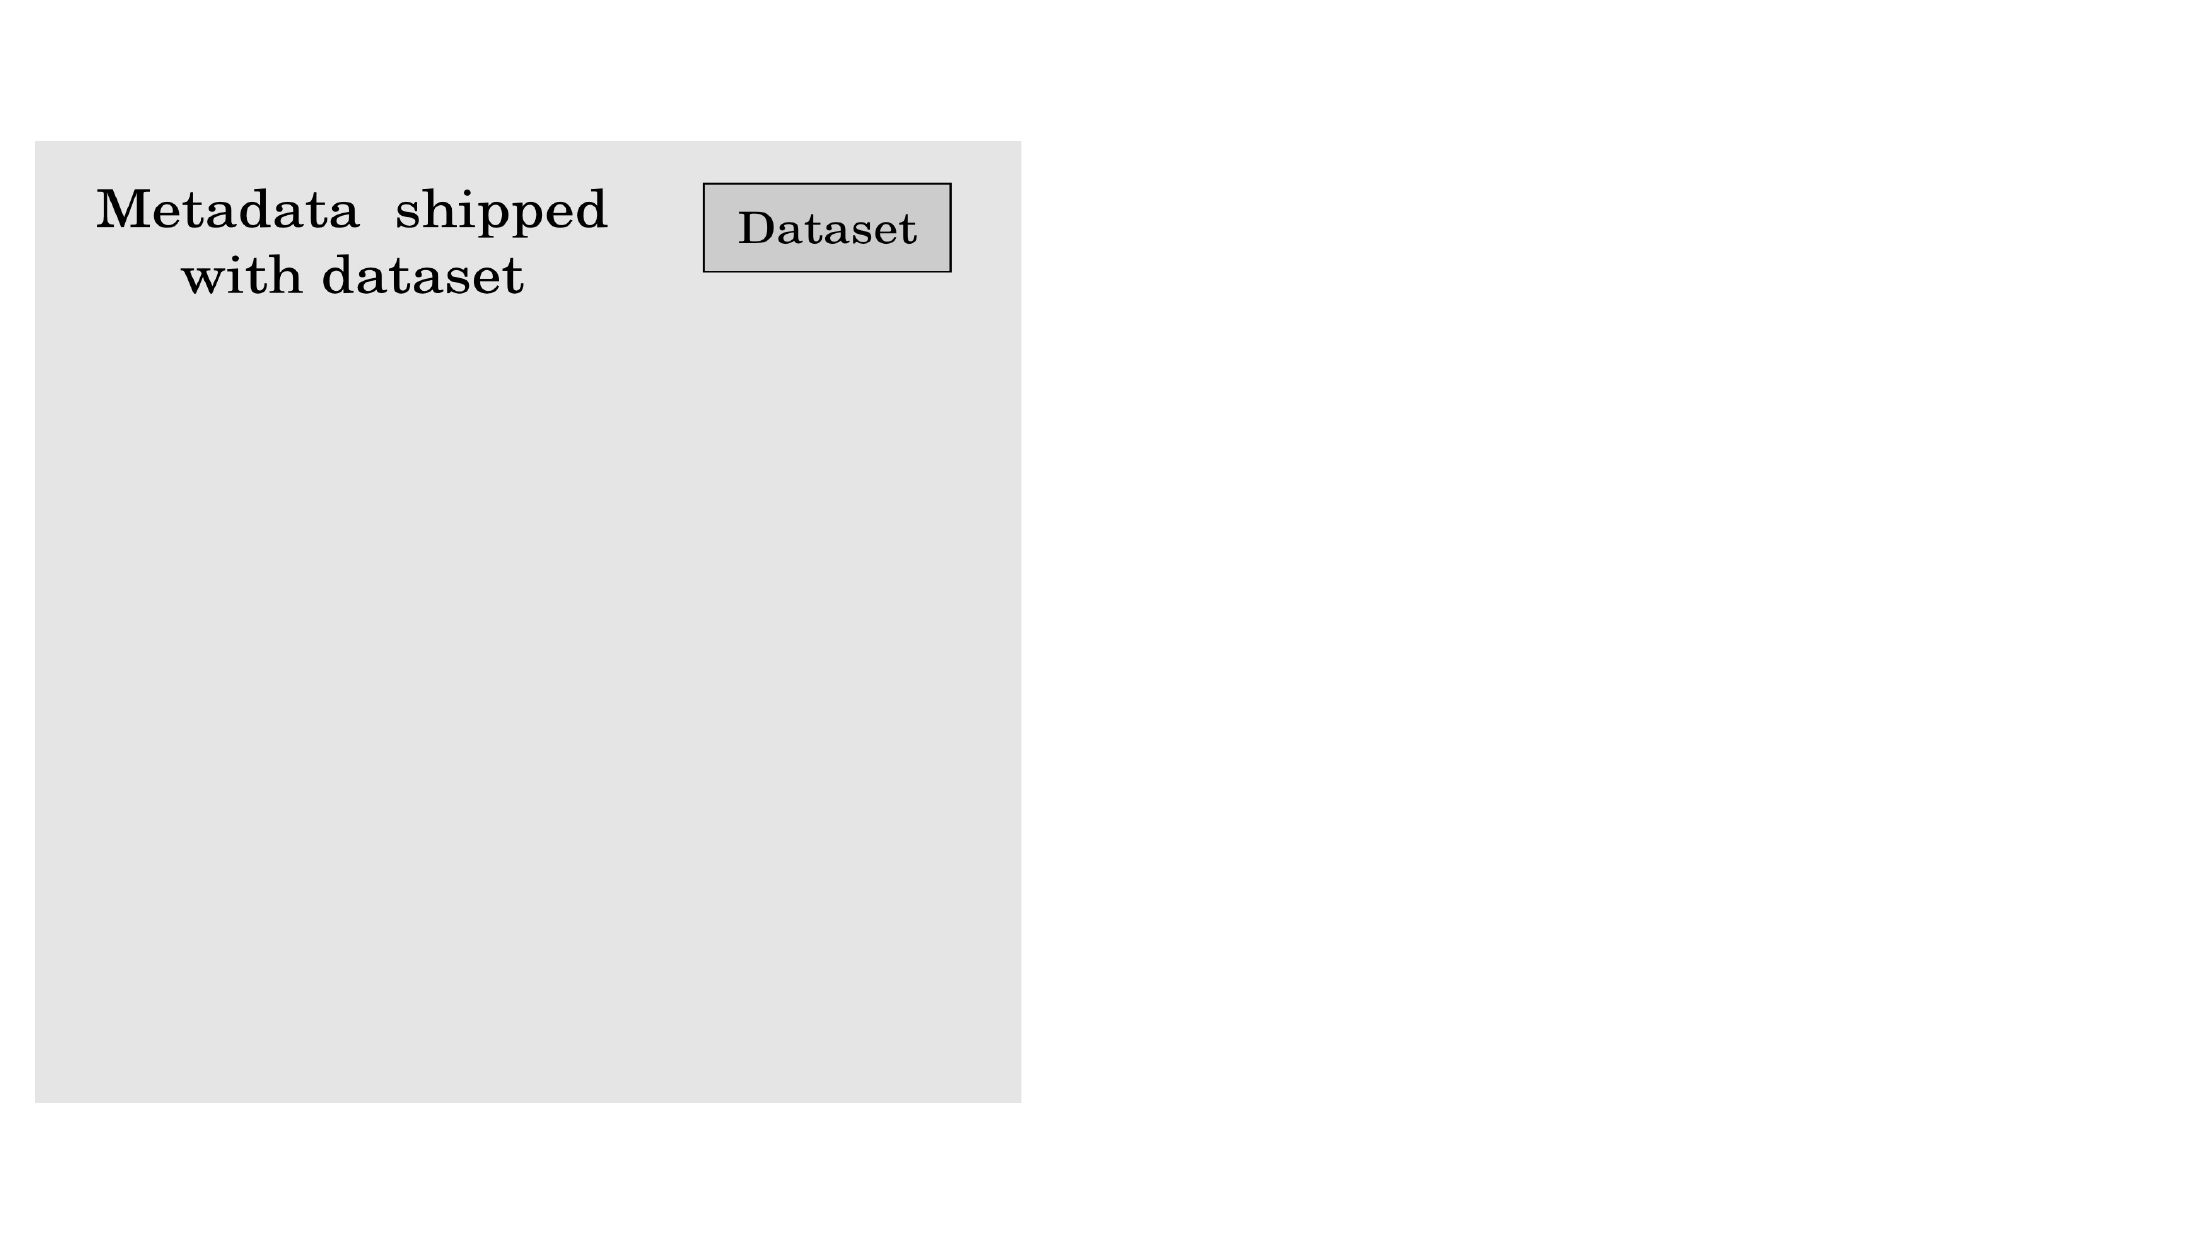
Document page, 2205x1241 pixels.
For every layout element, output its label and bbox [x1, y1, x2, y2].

picture [35, 141, 1597, 1103]
